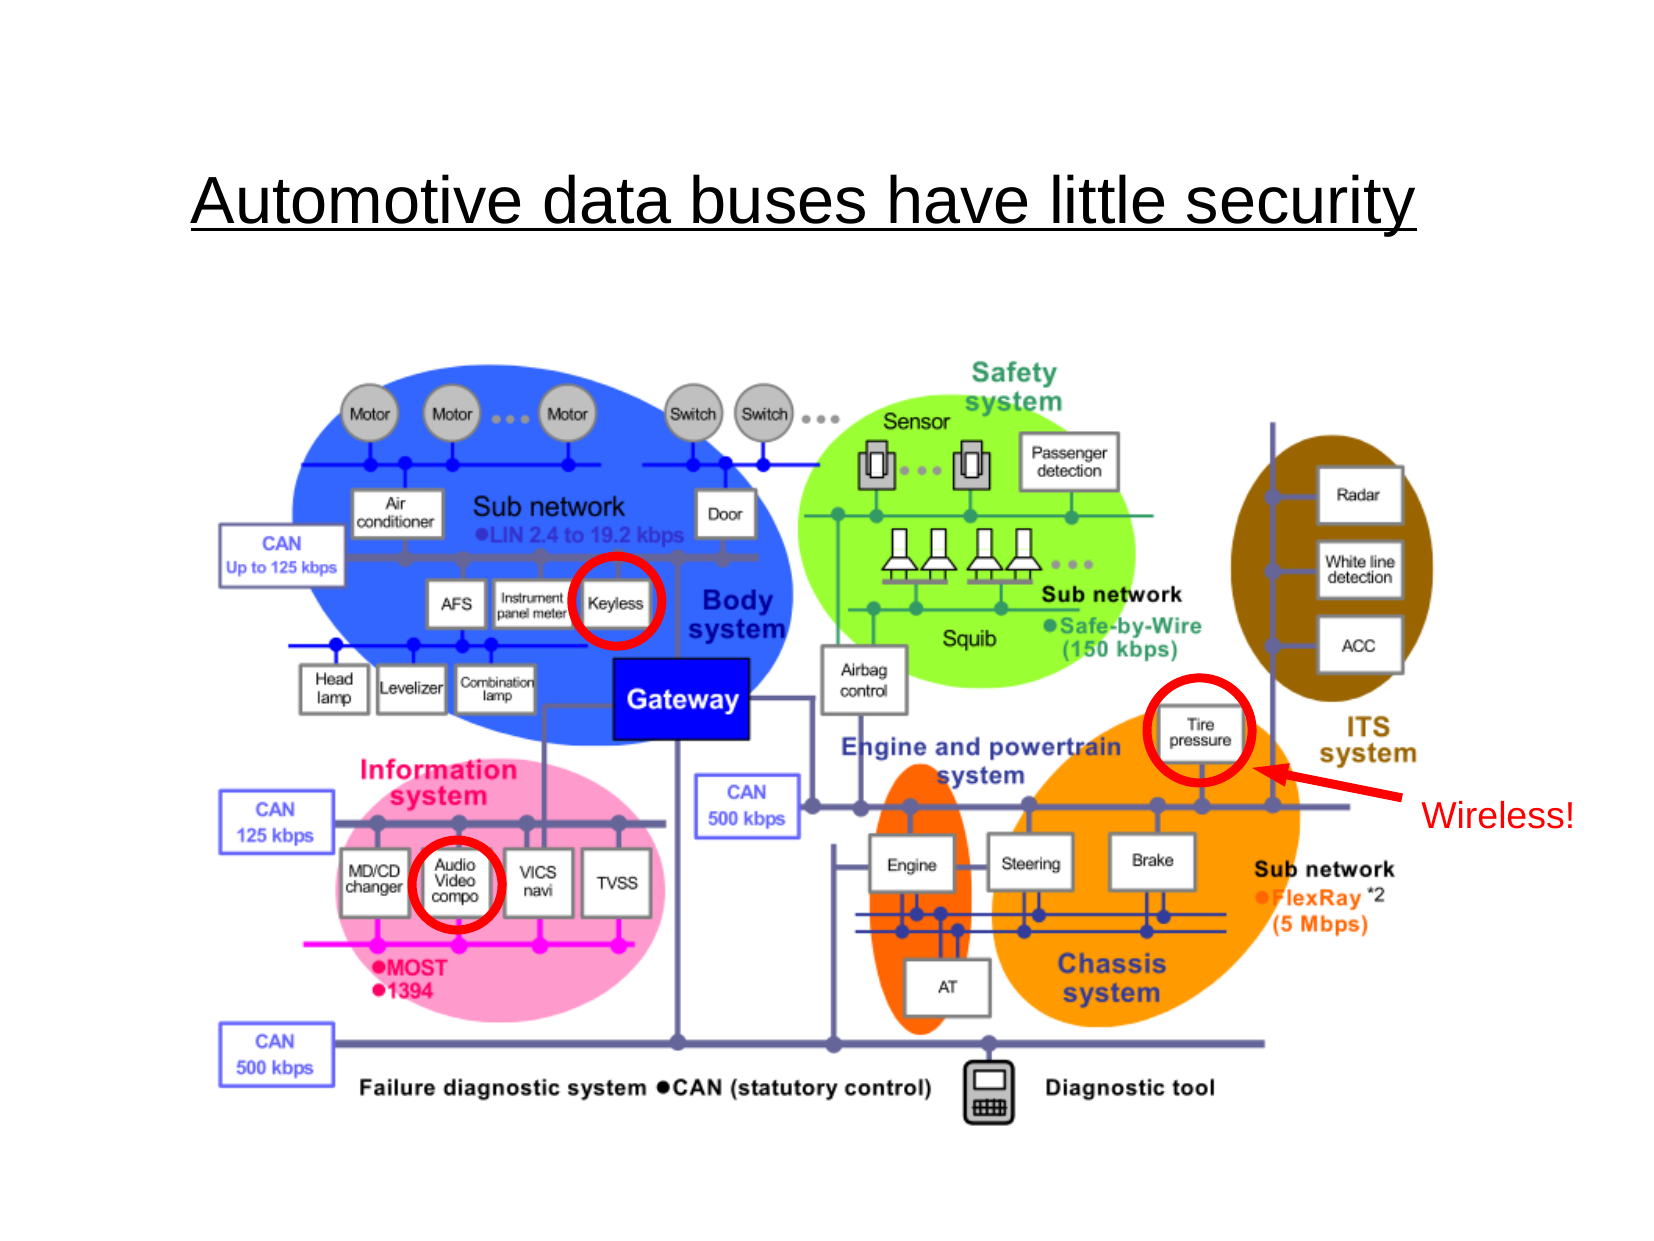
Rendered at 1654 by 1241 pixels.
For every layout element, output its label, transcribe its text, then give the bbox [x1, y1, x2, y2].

picture [187, 316, 1458, 1143]
title Automotive data buses have little security [59, 97, 1548, 305]
text_box Wireless! [1402, 782, 1594, 849]
